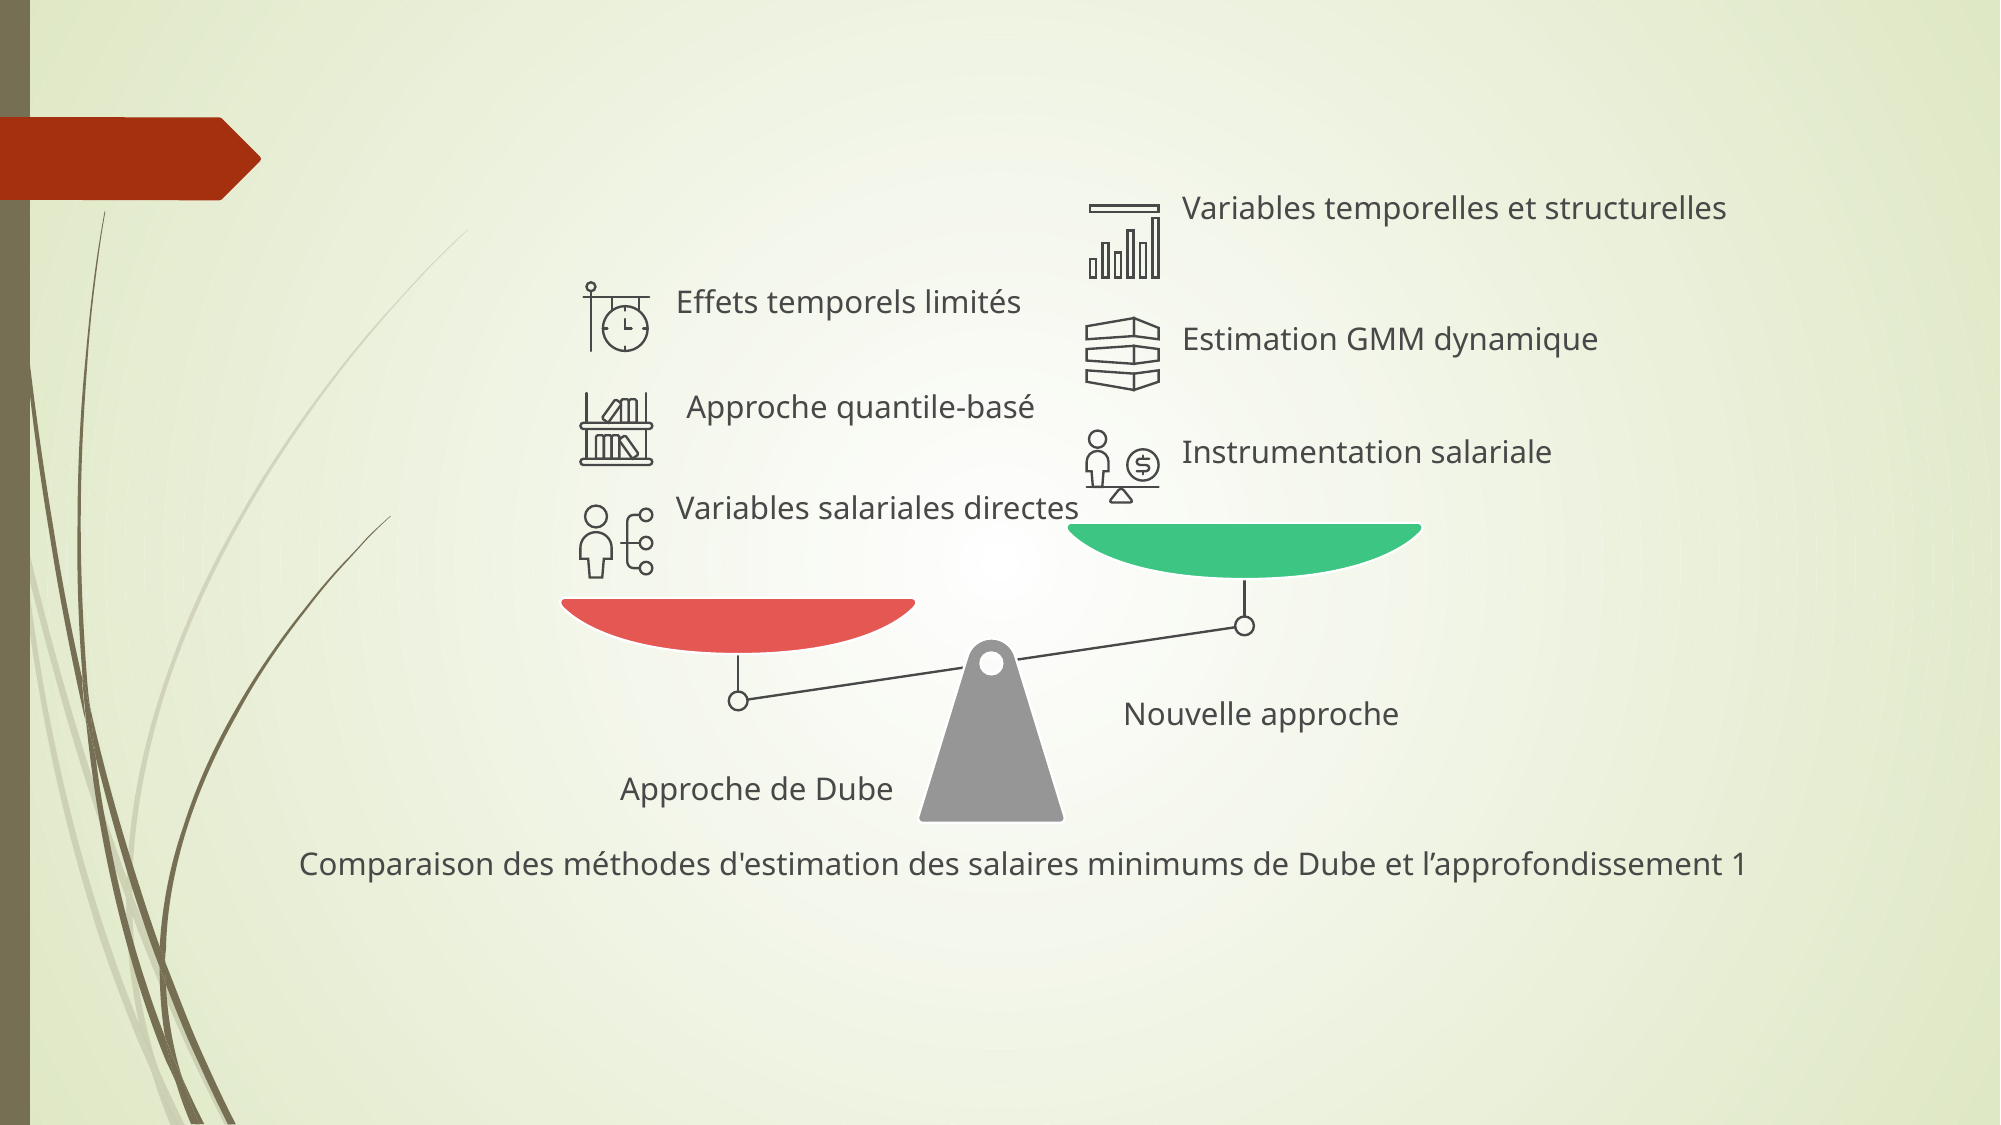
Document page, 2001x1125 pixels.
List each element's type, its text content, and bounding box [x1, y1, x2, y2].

text_box Effets temporels limités [675, 282, 909, 358]
text_box Approche quantile-basé [686, 387, 875, 463]
text_box Instrumentation salariale [1182, 432, 1406, 508]
text_box Variables salariales directes [675, 488, 811, 603]
text_box Approche de Dube [627, 769, 887, 808]
text_box [1068, 524, 1421, 577]
text_box [920, 640, 1063, 821]
text_box [562, 599, 915, 652]
text_box Nouvelle approche [1130, 694, 1393, 733]
text_box Variables temporelles et structurelles [1182, 188, 1384, 303]
text_box Estimation GMM dynamique [1182, 319, 1417, 396]
text_box Comparaison des méthodes d'estimation des salaires minimums de Dube et l’approfondissement 1 [648, 844, 1401, 921]
